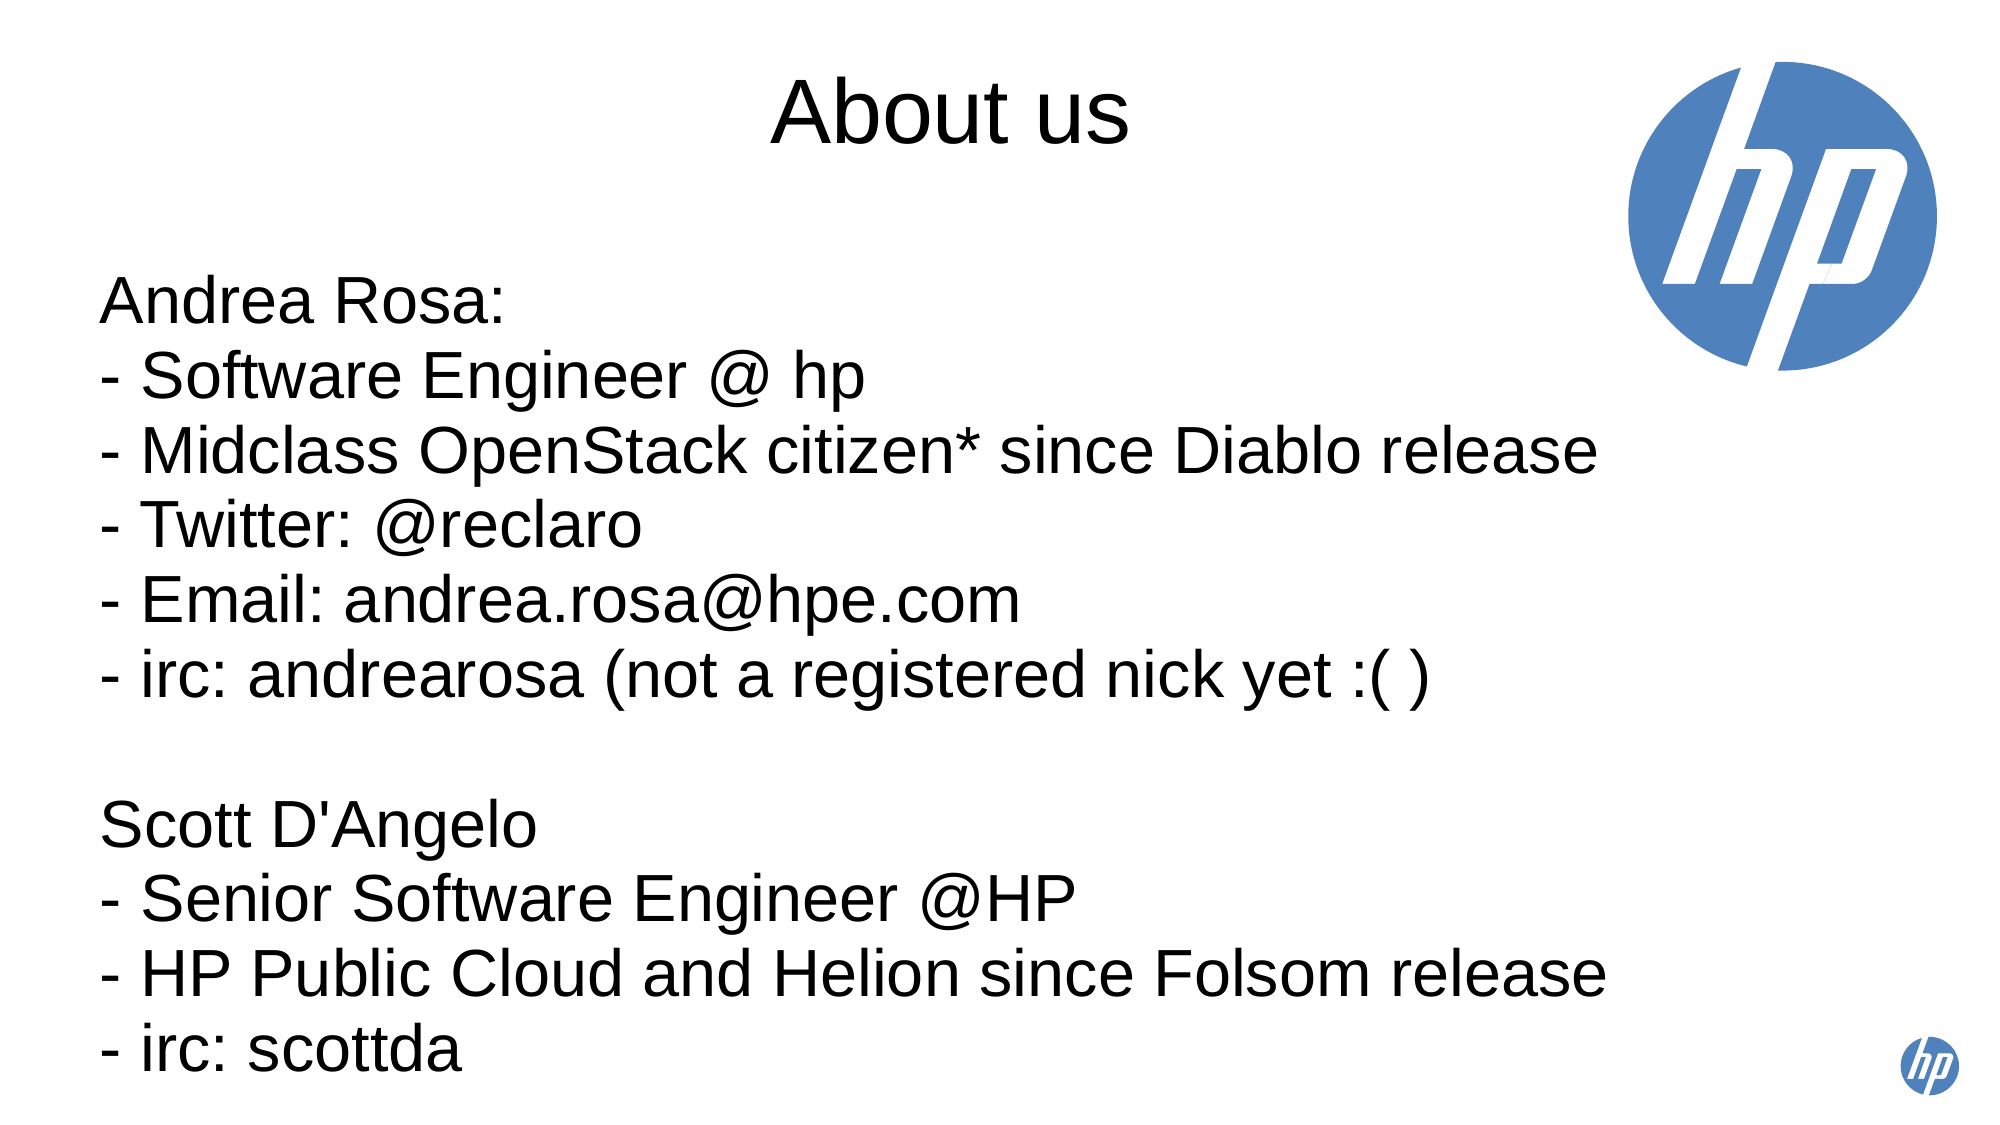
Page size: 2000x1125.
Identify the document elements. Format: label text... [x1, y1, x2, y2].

subtitle Andrea Rosa: - Software Engineer @ hp - Midclass OpenStack citizen* since Diablo release - Twitter: @reclaro - Email: andrea.rosa@hpe.com - irc: andrearosa (not a registered nick yet :( ) Scott D'Angelo - Senior Software Engineer @HP - HP Public Cloud and Helion since Folsom release - irc: scottda [99, 263, 1926, 1086]
title About us [201, 11, 1701, 213]
